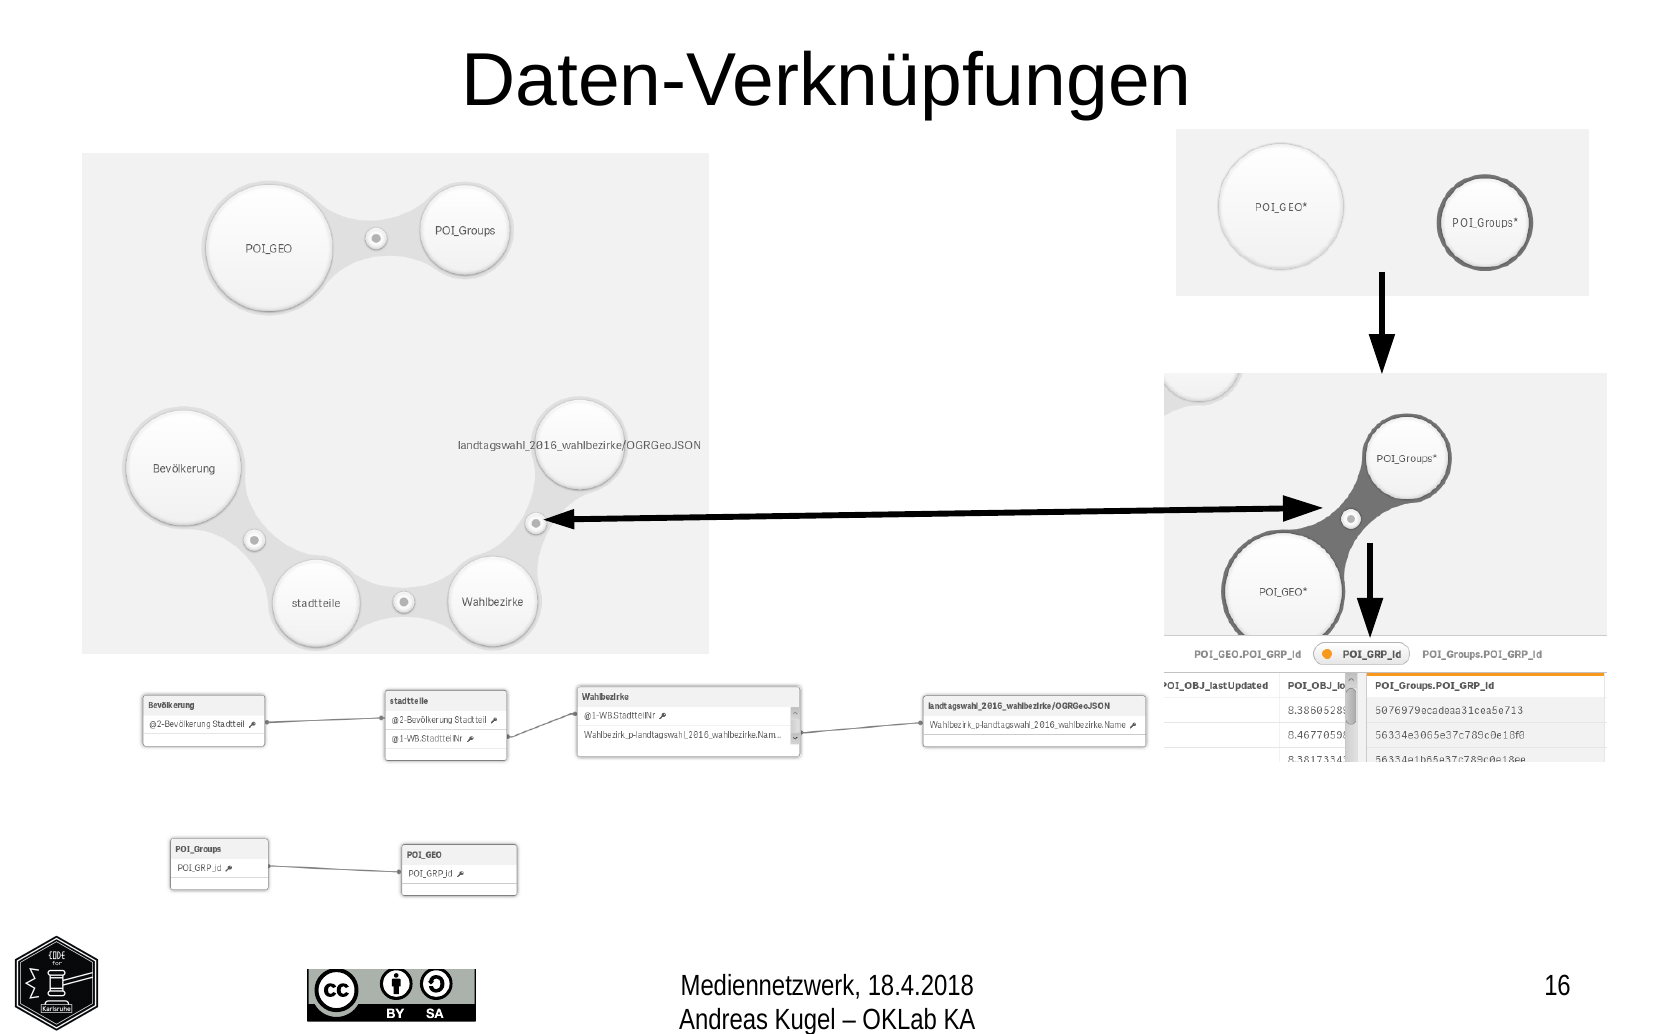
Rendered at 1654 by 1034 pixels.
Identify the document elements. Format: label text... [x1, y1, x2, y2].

picture [1176, 129, 1589, 296]
title Daten-Verknüpfungen [82, 17, 1571, 142]
picture [6, 153, 1607, 1033]
